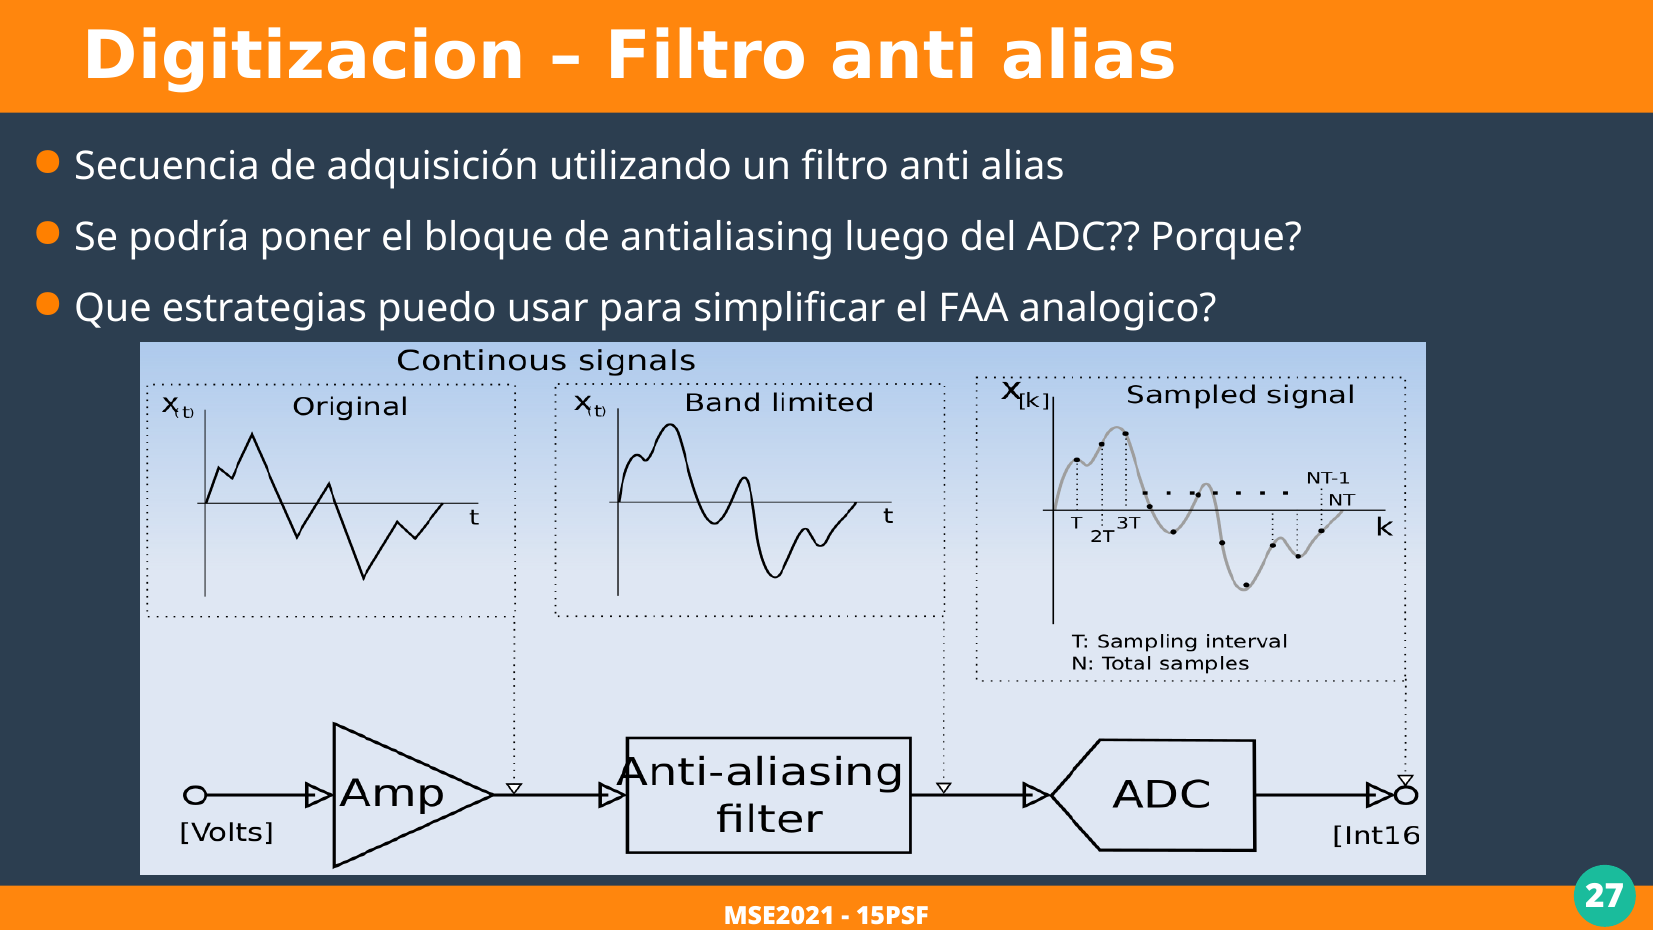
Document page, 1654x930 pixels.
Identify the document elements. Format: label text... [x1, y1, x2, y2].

list Secuencia de adquisición utilizando un filtro anti alias Se podría poner el bloque de antialiasing luego del ADC?? Porque? Que estrategias puedo usar para simplificar el FAA analogico? [18, 137, 1613, 338]
title Digitizacion – Filtro anti alias [0, 16, 1653, 113]
picture [140, 342, 1426, 875]
